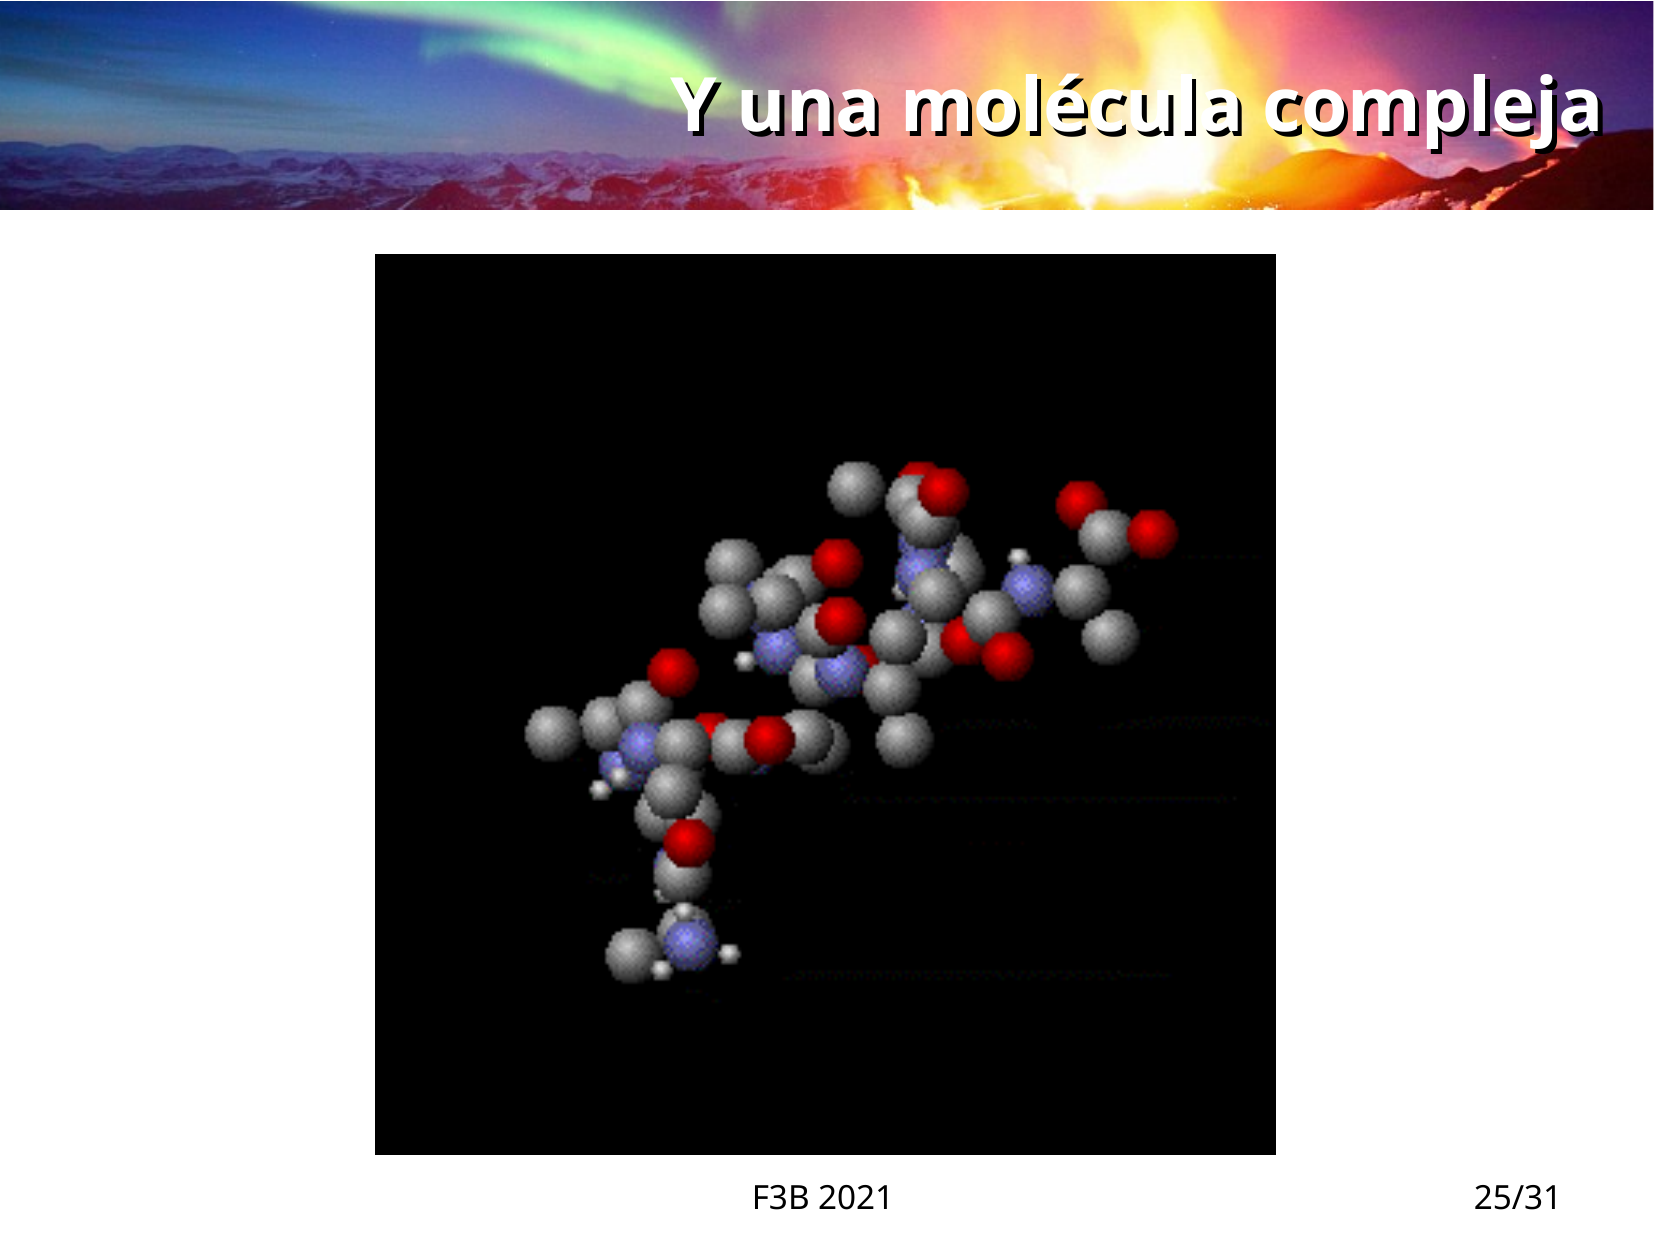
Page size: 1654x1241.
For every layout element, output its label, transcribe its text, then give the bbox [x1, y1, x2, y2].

picture [0, 1, 1654, 210]
picture [375, 254, 1276, 1156]
title Y una molécula compleja [45, 15, 1606, 191]
